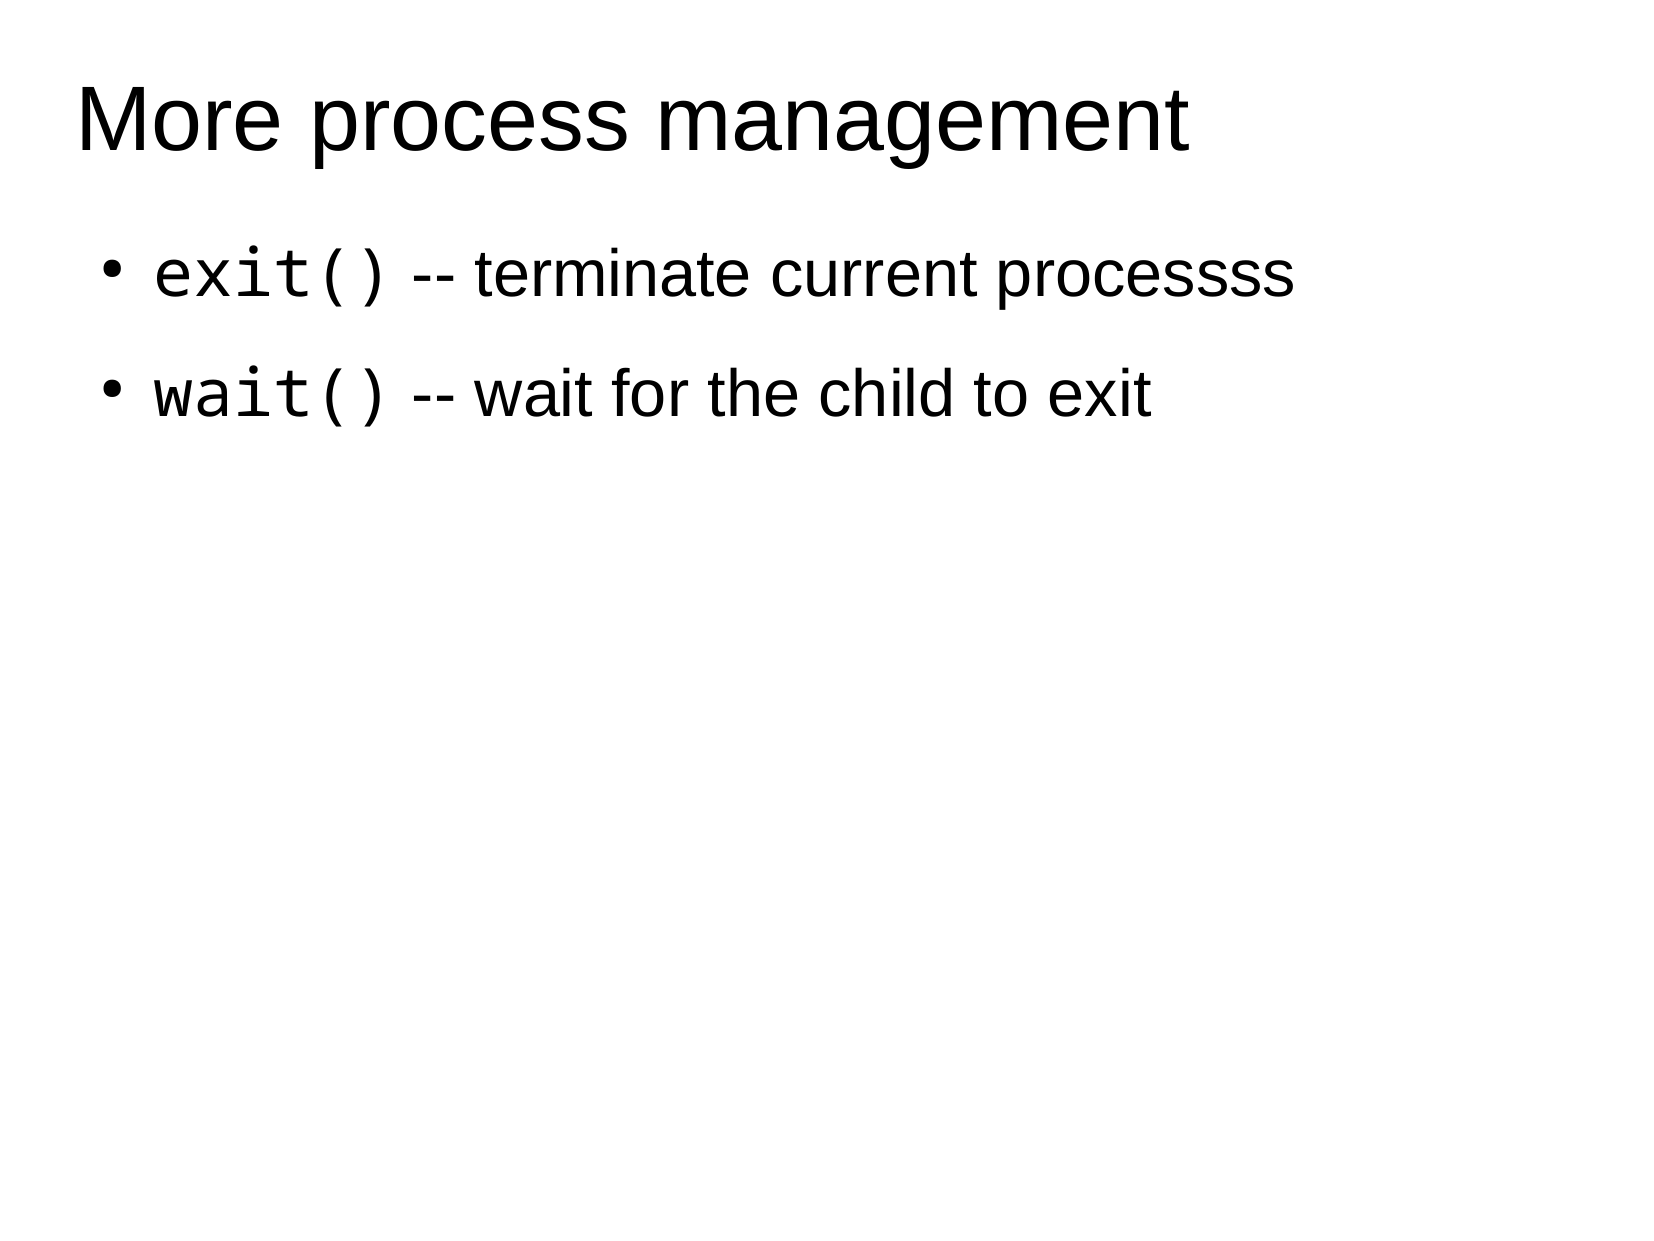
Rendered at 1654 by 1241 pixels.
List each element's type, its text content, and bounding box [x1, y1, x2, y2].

list exit() -- terminate current processss wait() -- wait for the child to exit [82, 225, 1571, 1163]
title More process management [75, 49, 1538, 188]
